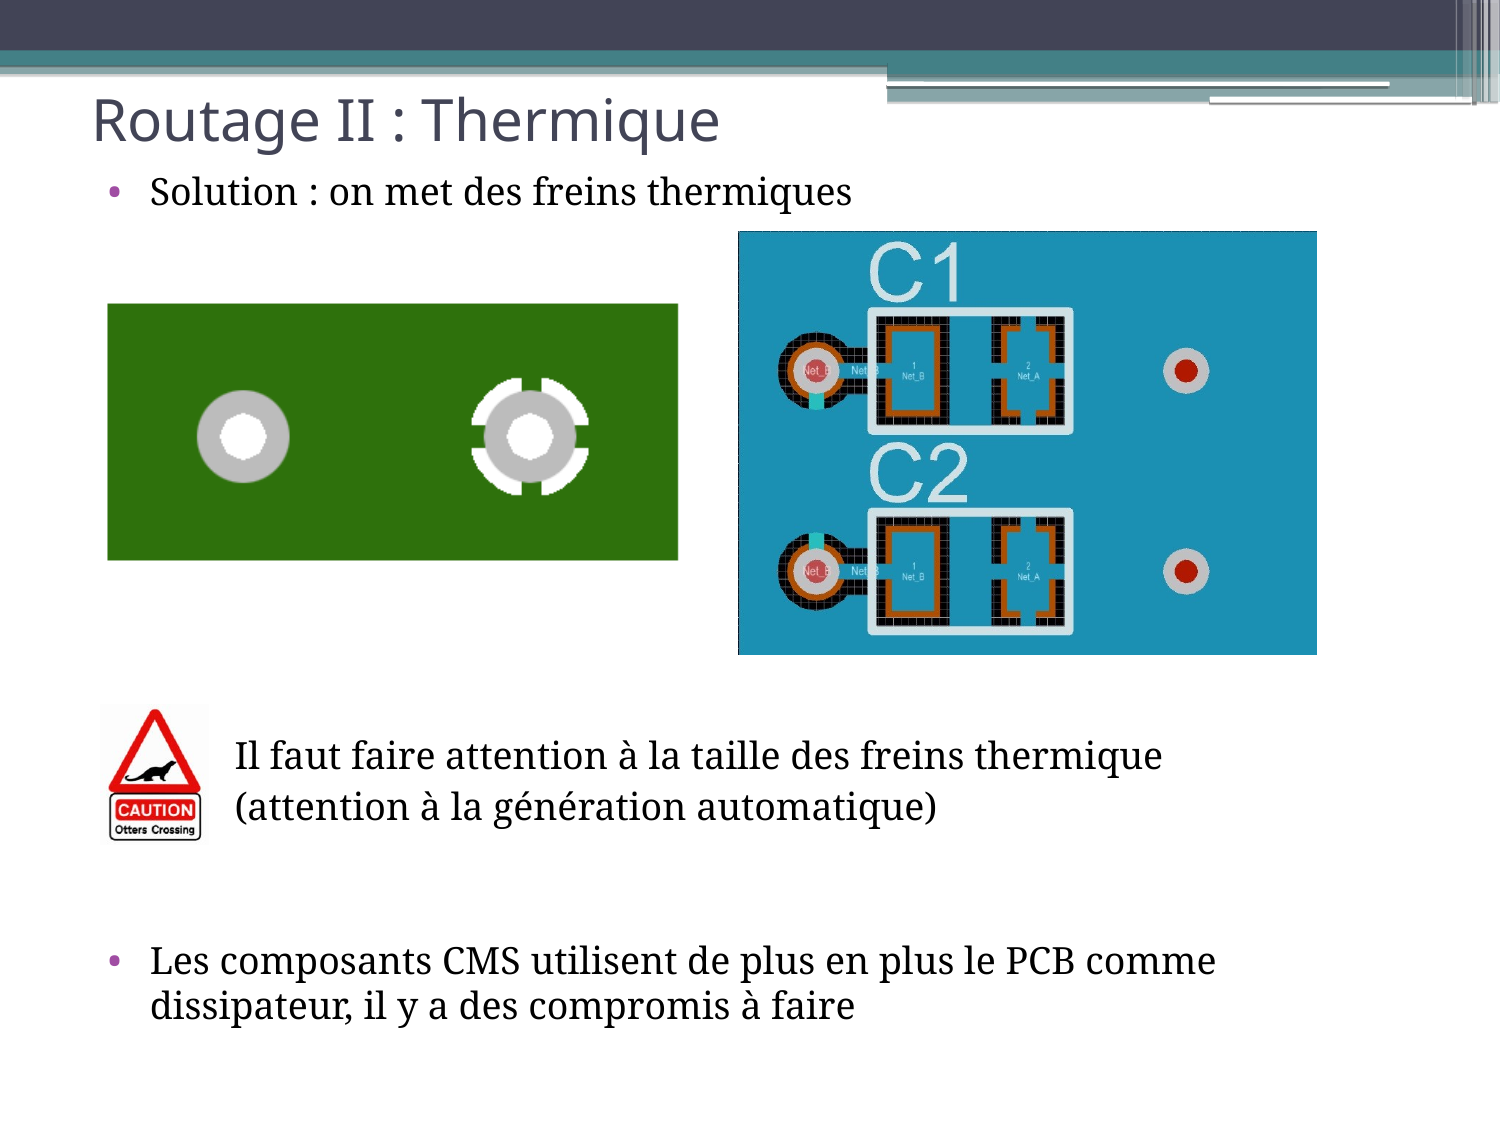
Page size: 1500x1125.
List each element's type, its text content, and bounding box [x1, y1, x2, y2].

title Routage II : Thermique [76, 30, 1427, 206]
picture [88, 278, 695, 582]
list Solution : on met des freins thermiques Il faut faire attention à la taille des freins thermique (attention à la génération automatique) Les composants CMS utilisent de plus en plus le PCB comme dissipateur, il y a des compromis à faire [75, 160, 1425, 1079]
picture [738, 233, 1317, 655]
picture [100, 704, 209, 845]
